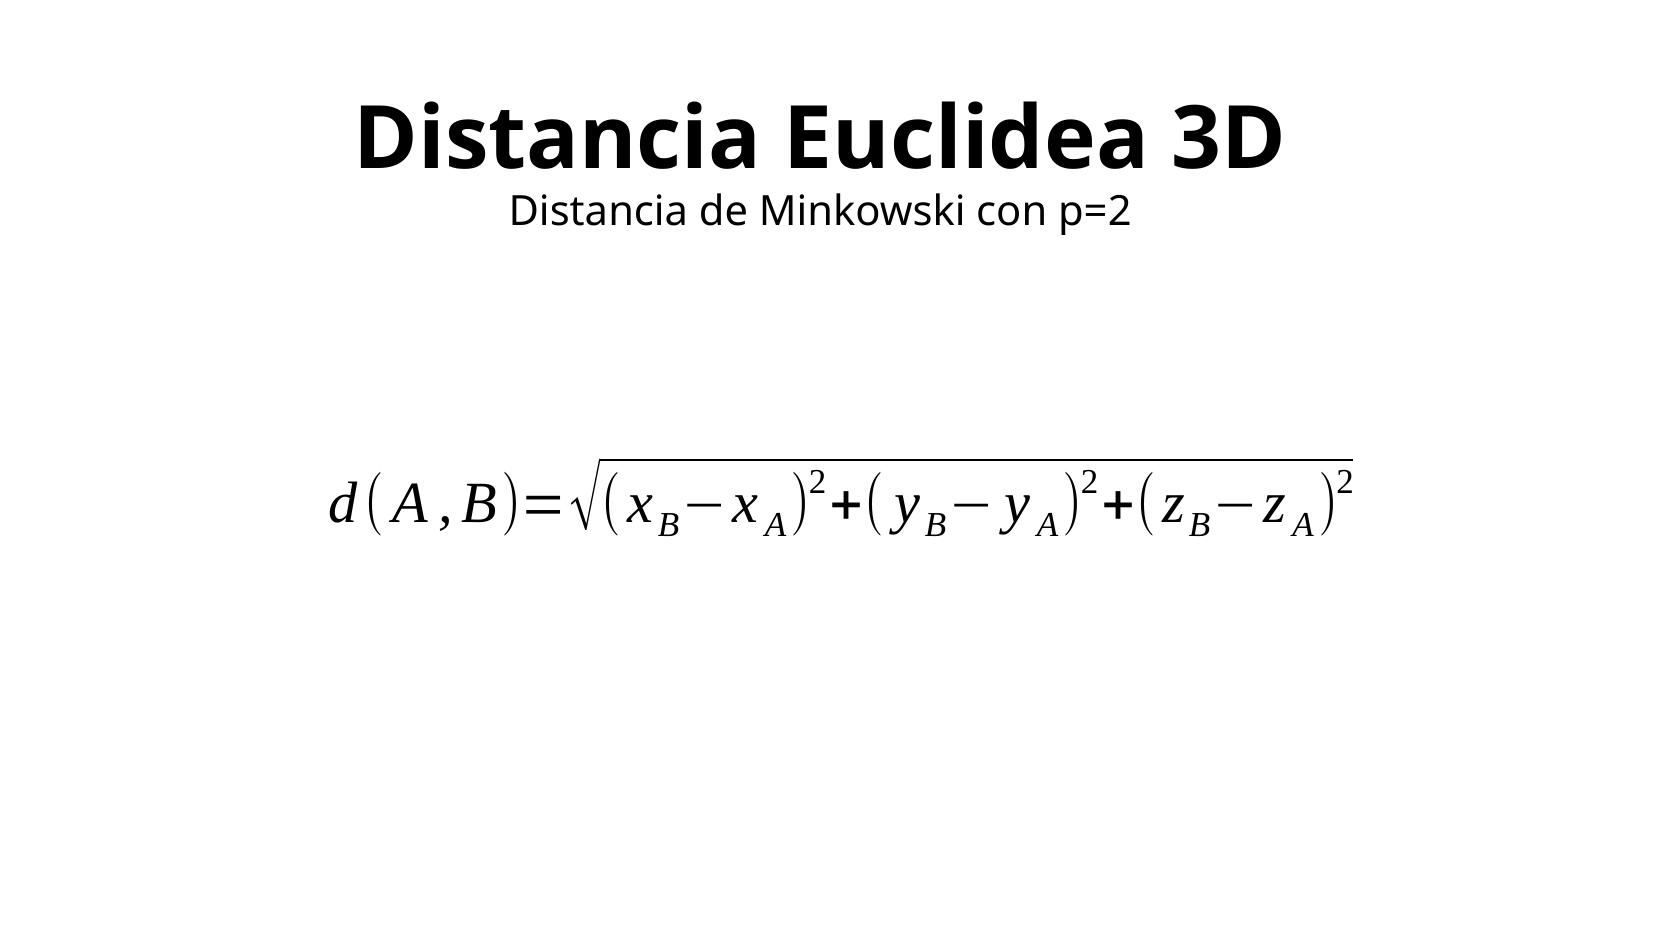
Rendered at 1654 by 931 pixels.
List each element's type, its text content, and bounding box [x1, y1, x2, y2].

text_box Distancia de Minkowski con p=2 [201, 173, 1440, 374]
chart [327, 455, 1354, 544]
text_box Distancia Euclidea 3D [201, 67, 1440, 173]
